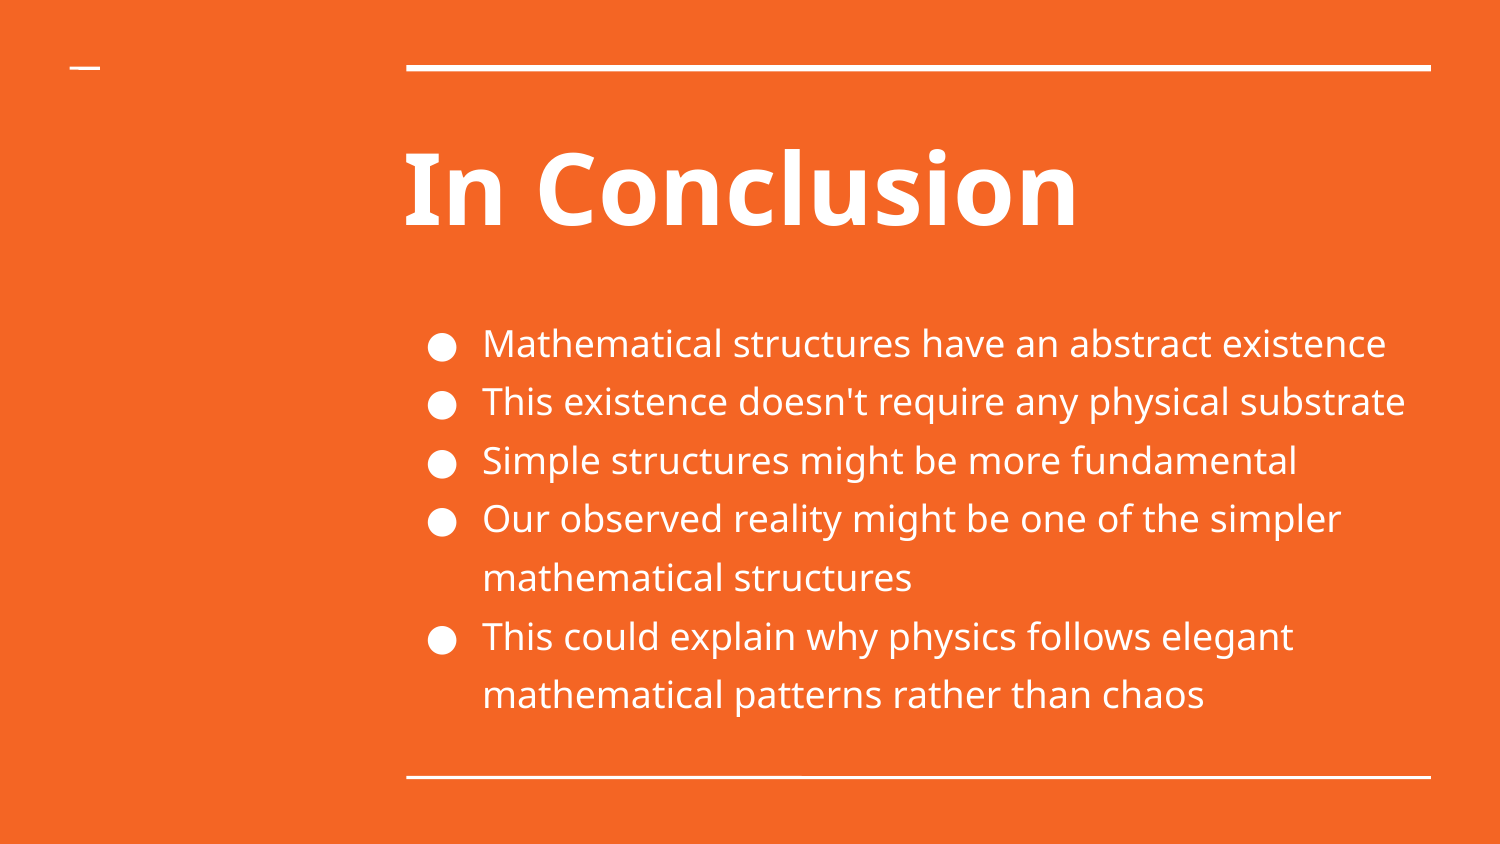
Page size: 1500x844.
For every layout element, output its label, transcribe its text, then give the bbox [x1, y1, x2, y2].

title In Conclusion [389, 103, 1428, 357]
subtitle Mathematical structures have an abstract existence This existence doesn't require any physical substrate Simple structures might be more fundamental Our observed reality might be one of the simpler mathematical structures This could explain why physics follows elegant mathematical patterns rather than chaos [392, 260, 1431, 735]
